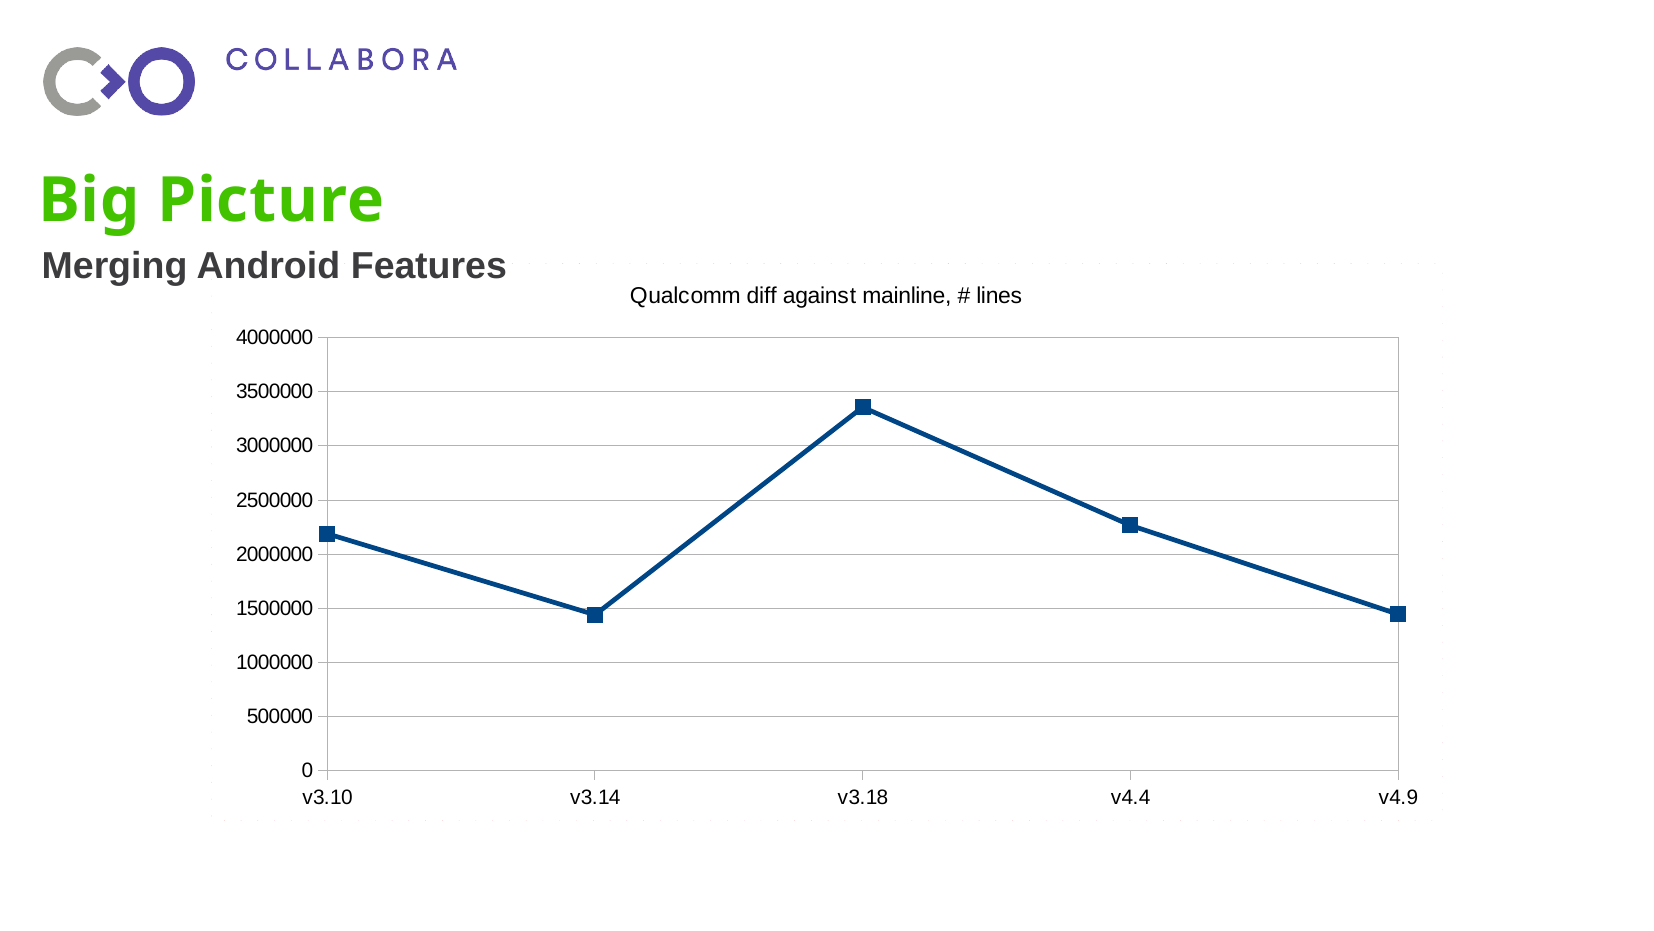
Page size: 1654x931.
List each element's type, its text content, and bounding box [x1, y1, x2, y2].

chart [211, 290, 1443, 821]
picture [43, 47, 457, 116]
title Big Picture [38, 159, 1614, 216]
text_box Merging Android Features [41, 240, 1614, 290]
